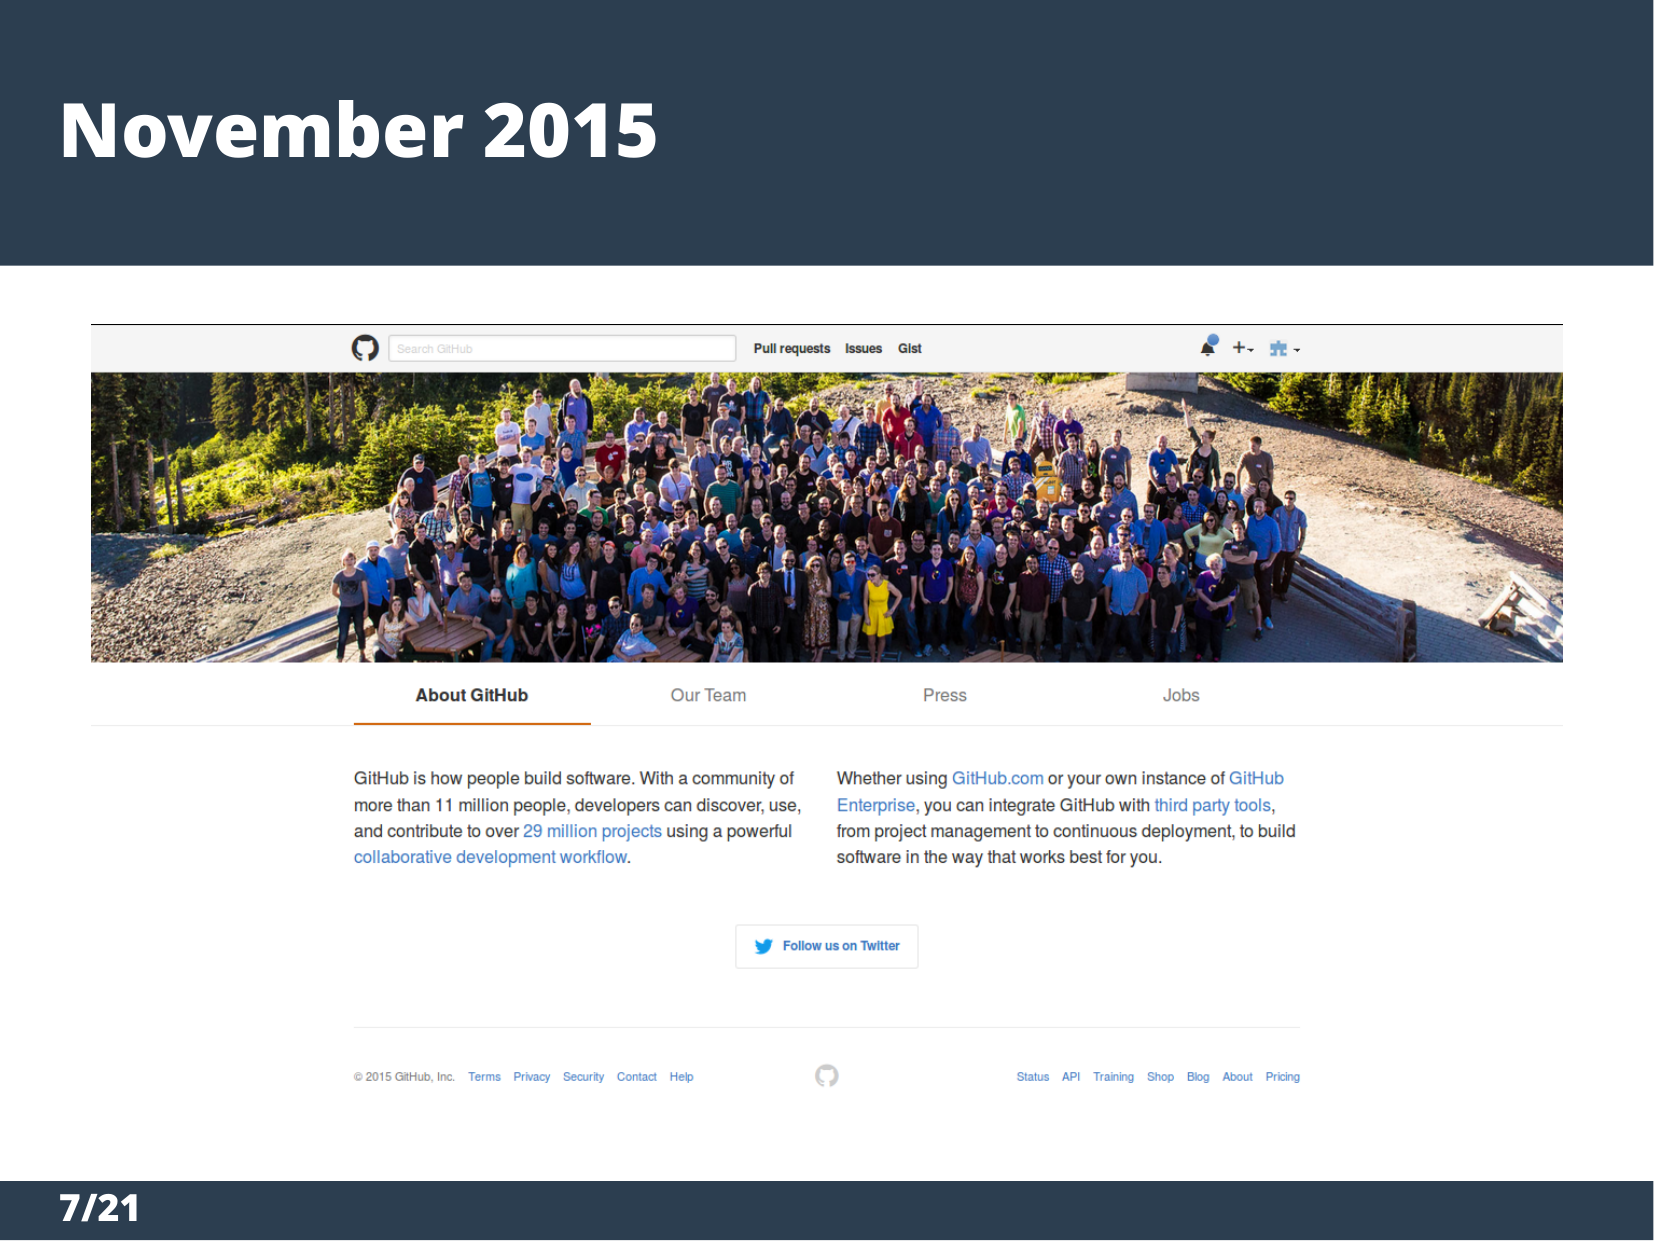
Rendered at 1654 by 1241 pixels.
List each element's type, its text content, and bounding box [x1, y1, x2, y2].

title November 2015 [59, 49, 1595, 207]
picture [91, 324, 1563, 1152]
